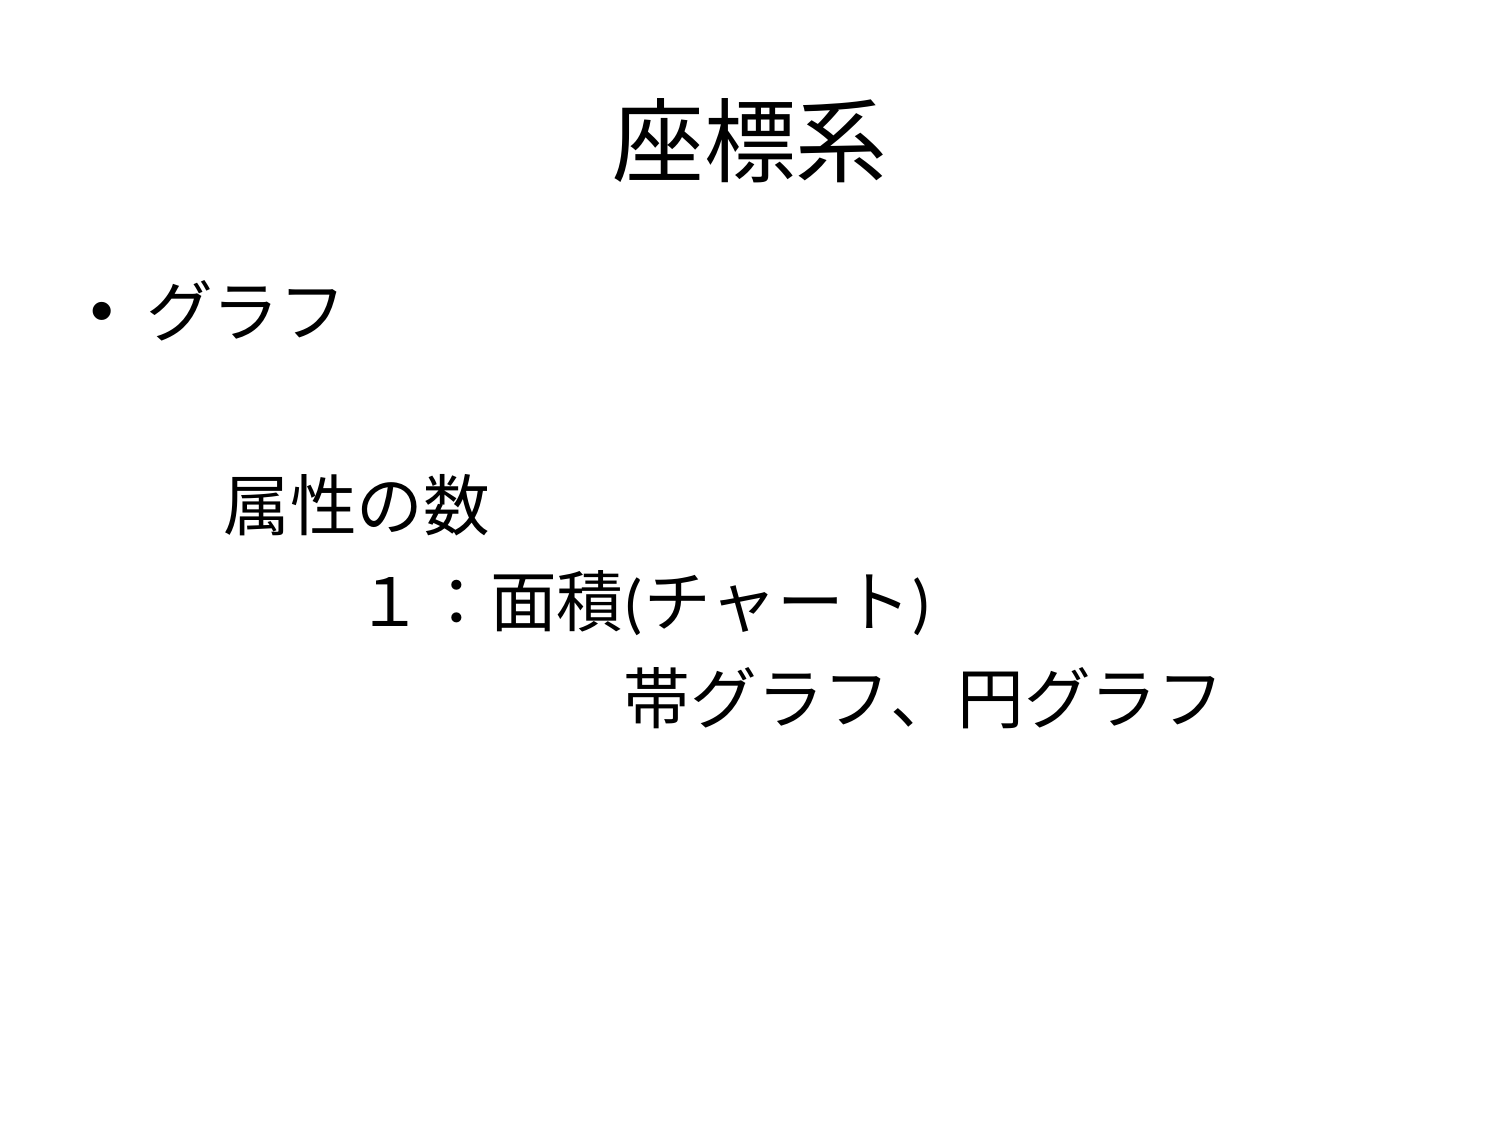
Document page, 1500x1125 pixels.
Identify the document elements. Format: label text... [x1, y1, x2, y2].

list グラフ 属性の数 １：面積(チャート) 帯グラフ、円グラフ [75, 262, 1426, 1006]
title 座標系 [75, 45, 1426, 233]
